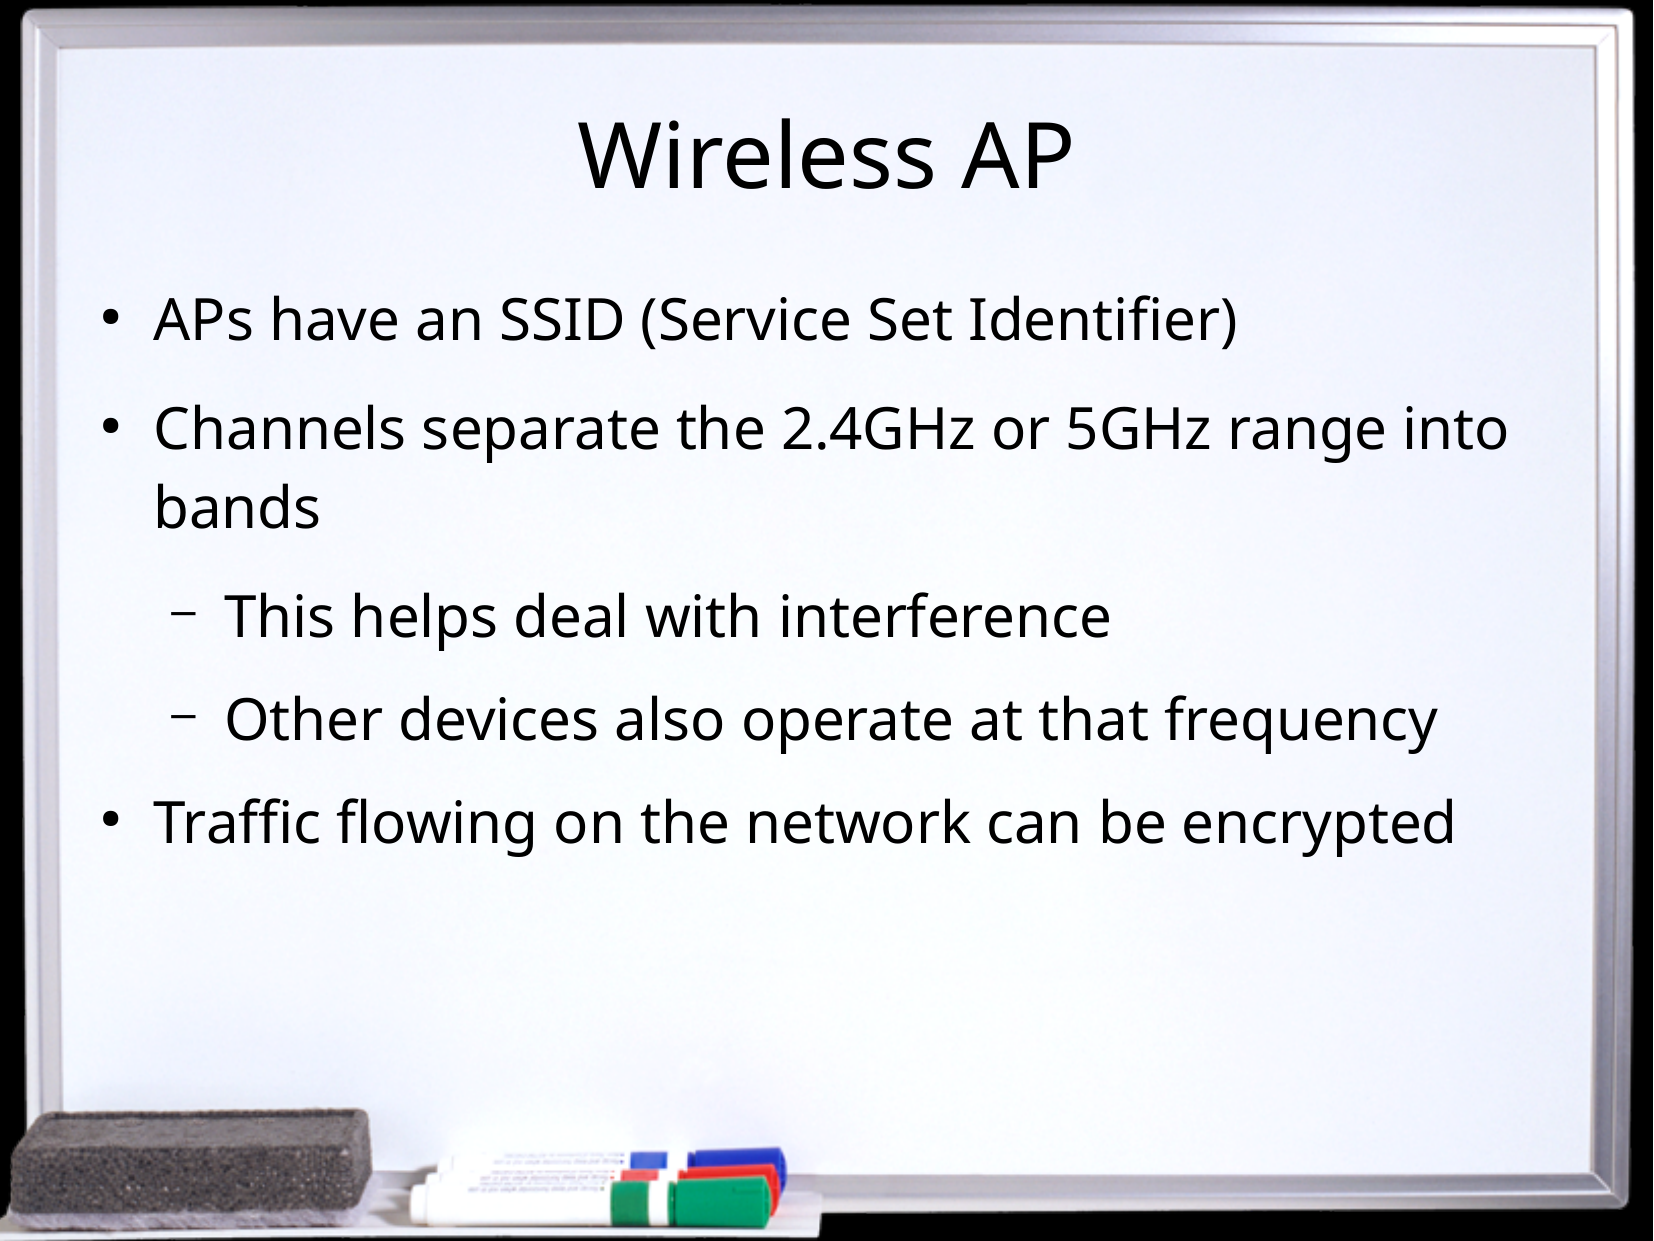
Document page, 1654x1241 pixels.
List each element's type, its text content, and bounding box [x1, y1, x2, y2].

title Wireless AP [82, 49, 1571, 257]
picture [0, 0, 1654, 1241]
list APs have an SSID (Service Set Identifier) Channels separate the 2.4GHz or 5GHz range into bands This helps deal with interference Other devices also operate at that frequency Traffic flowing on the network can be encrypted [82, 278, 1571, 1097]
